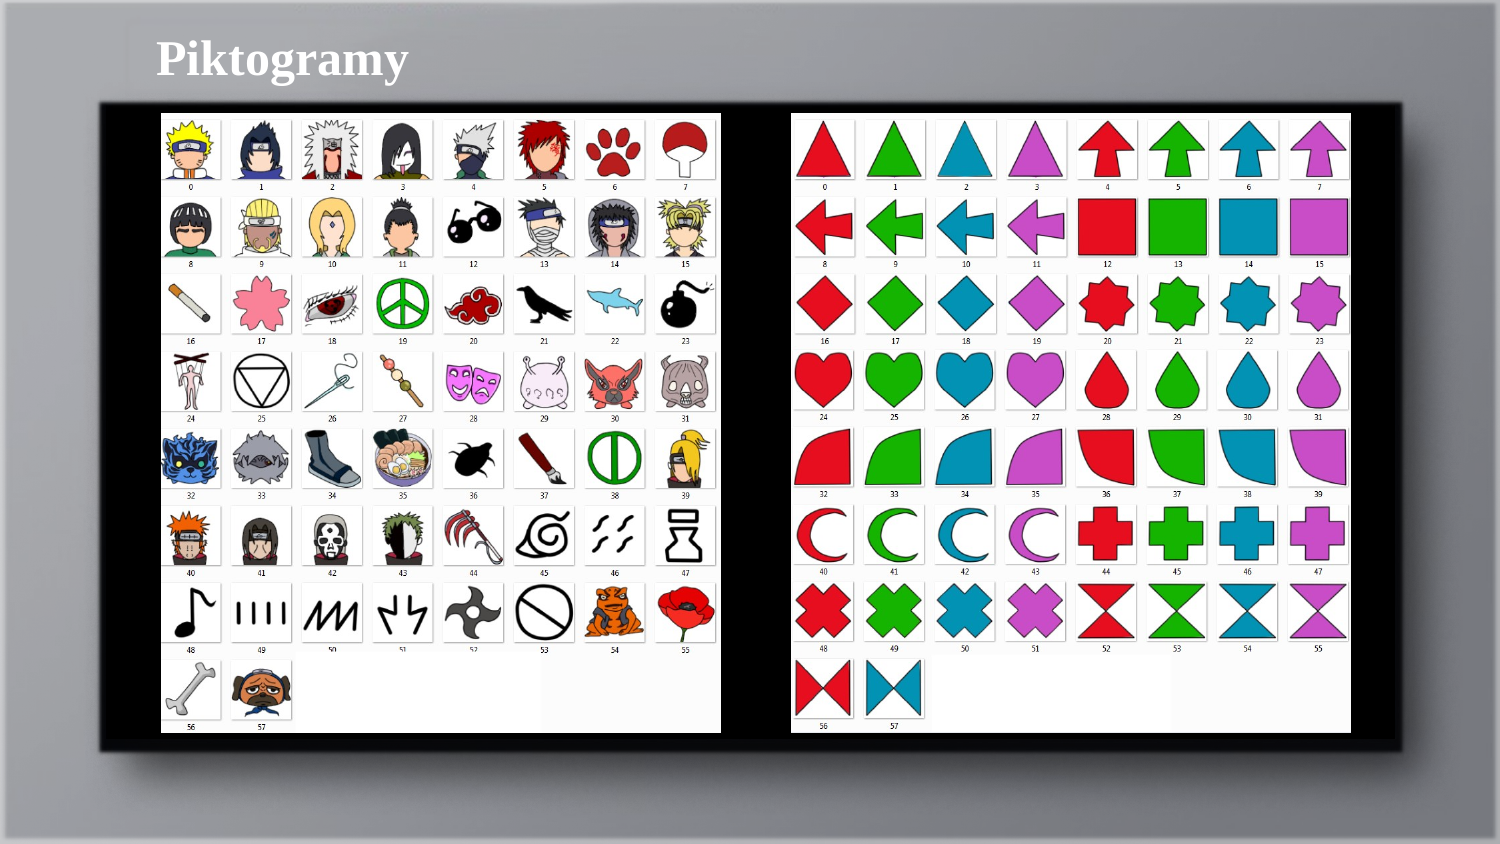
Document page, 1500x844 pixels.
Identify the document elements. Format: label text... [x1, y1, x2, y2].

text_box Piktogramy [141, 23, 1382, 208]
picture [0, 0, 1500, 844]
